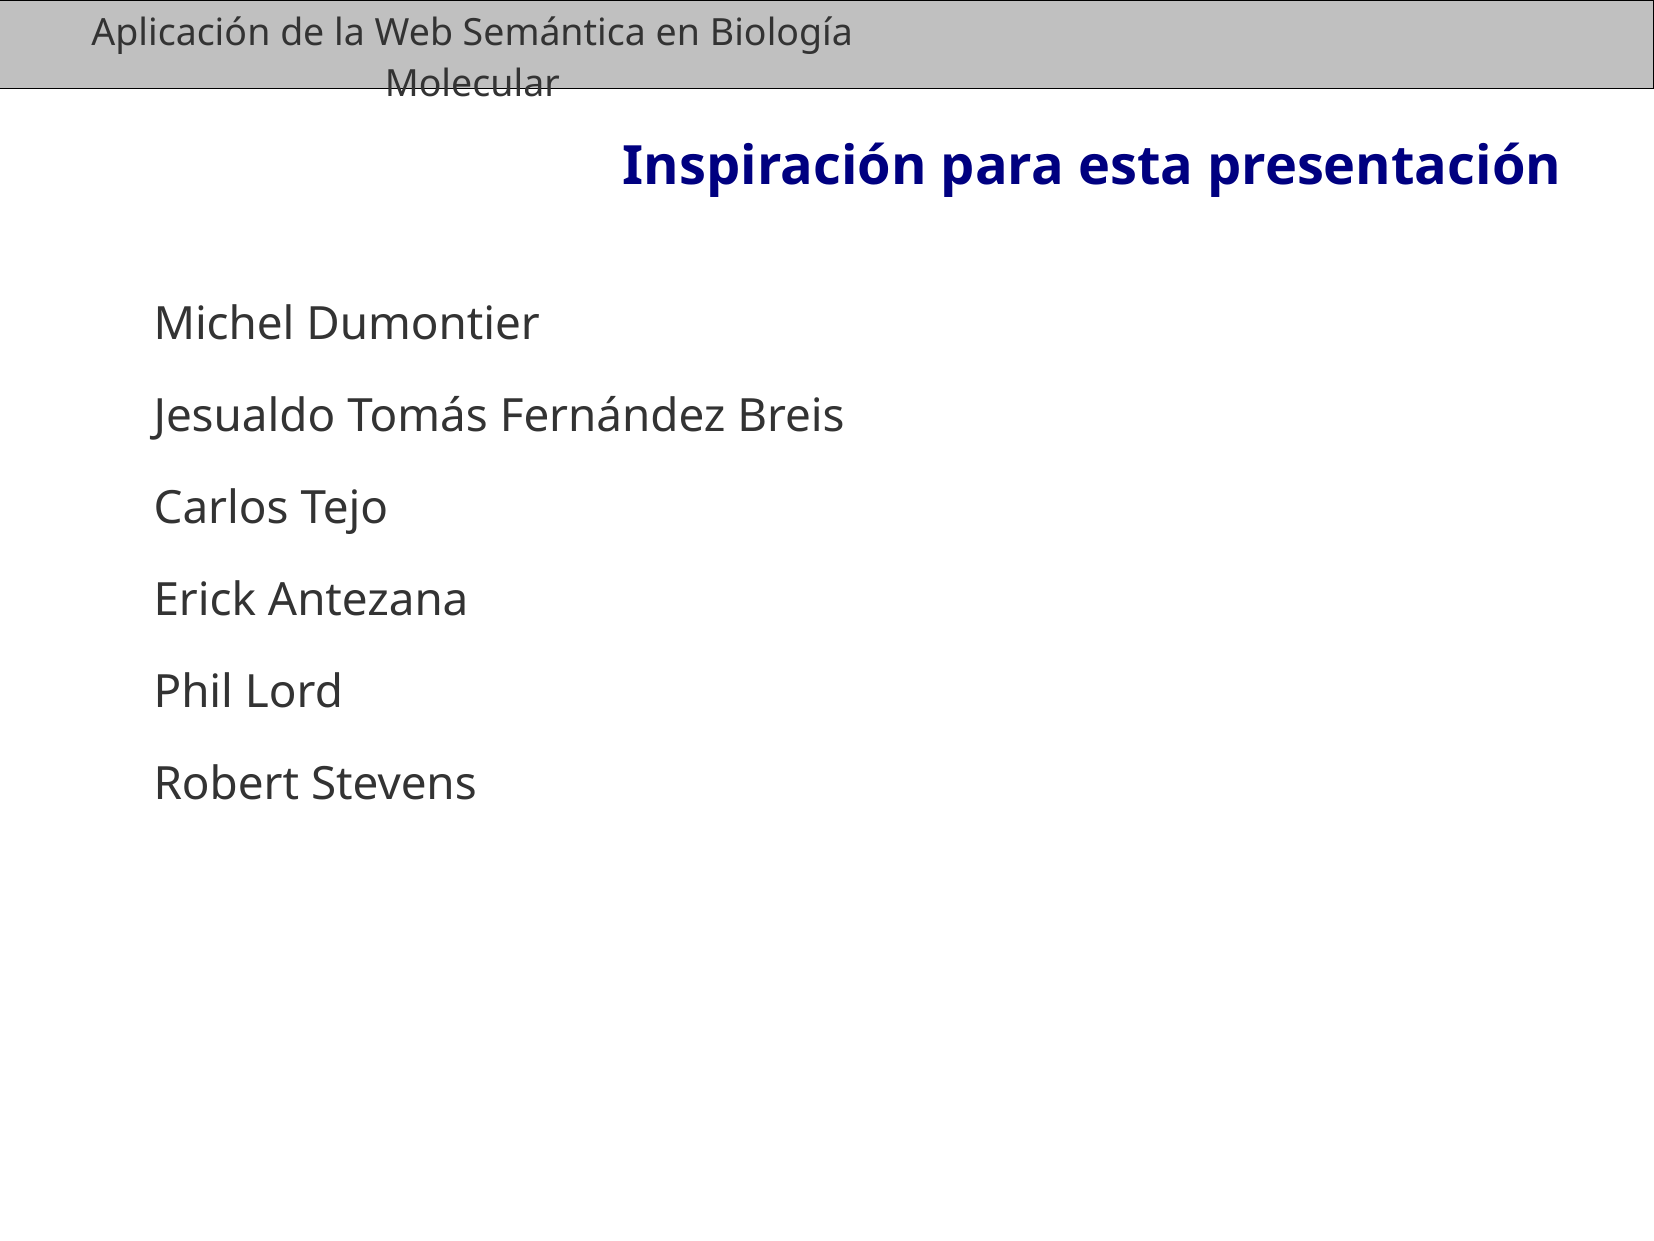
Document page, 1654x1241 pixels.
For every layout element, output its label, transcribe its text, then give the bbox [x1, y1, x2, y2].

list Michel Dumontier Jesualdo Tomás Fernández Breis Carlos Tejo Erick Antezana Phil Lord Robert Stevens [82, 290, 1571, 1211]
text_box [0, 0, 1654, 89]
text_box Aplicación de la Web Semántica en Biología Molecular [0, 23, 945, 89]
text_box Inspiración para esta presentación [531, 125, 1654, 202]
